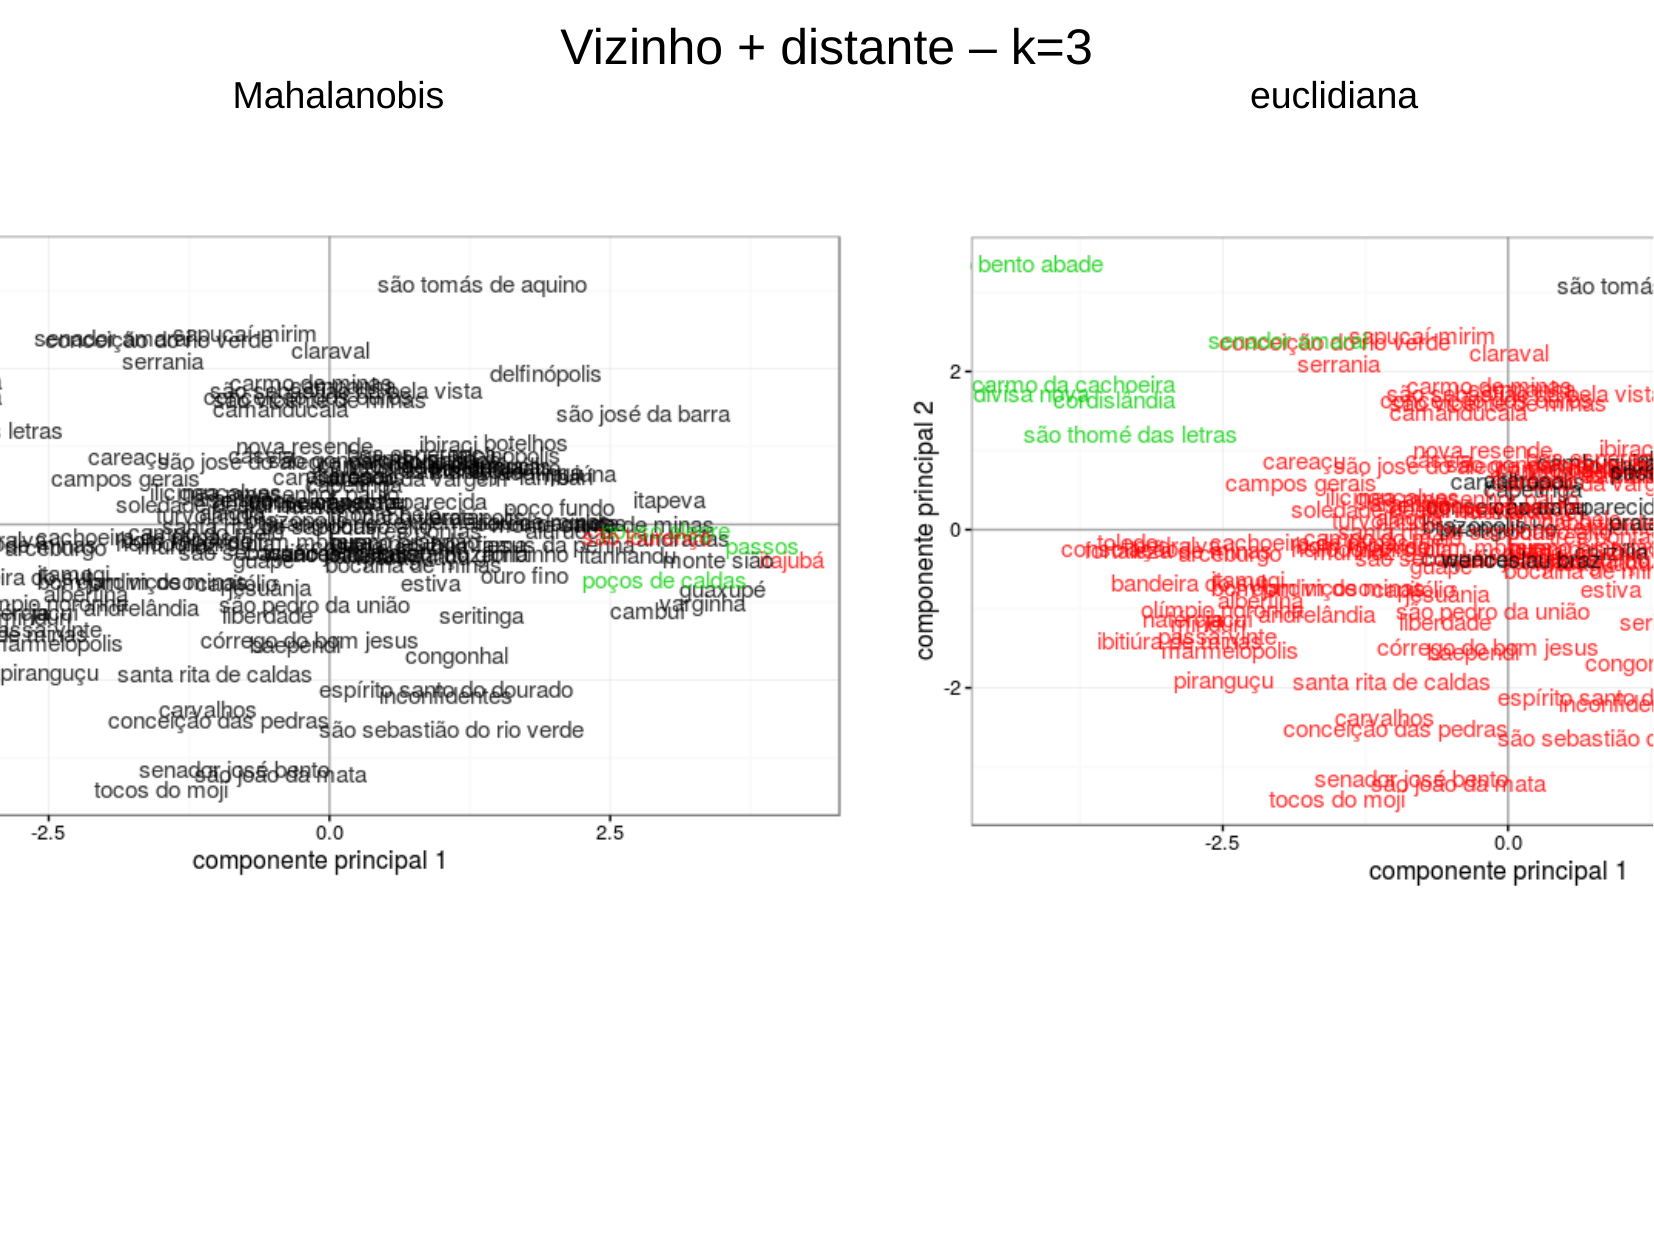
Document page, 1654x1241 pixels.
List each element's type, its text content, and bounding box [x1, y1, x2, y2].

picture [0, 188, 852, 886]
title Vizinho + distante – k=3 Mahalanobis euclidiana [82, 0, 1571, 172]
picture [897, 188, 1654, 897]
